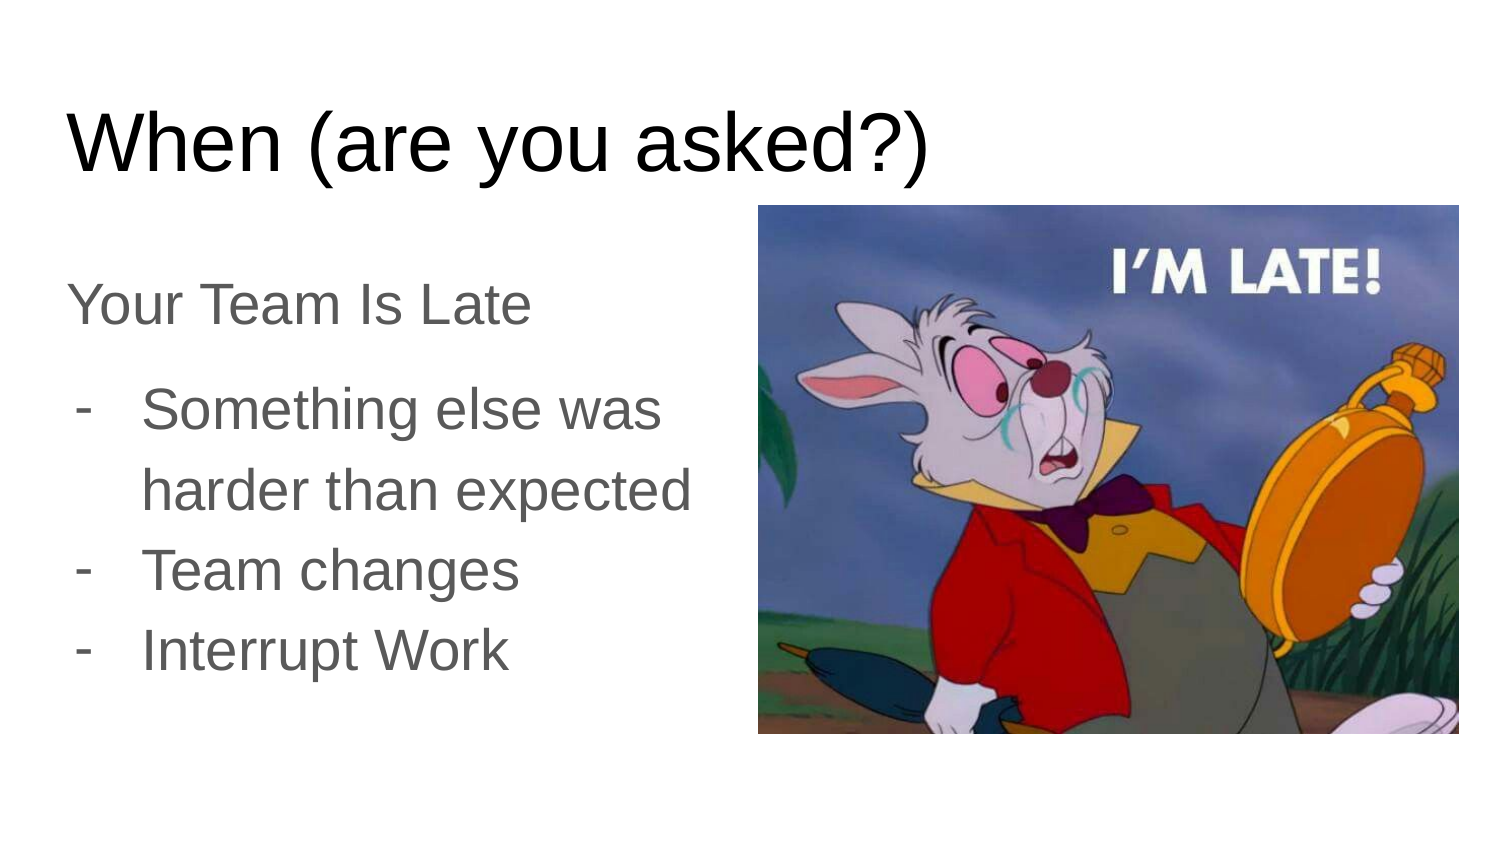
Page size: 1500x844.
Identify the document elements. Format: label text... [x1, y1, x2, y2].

title When (are you asked?) [51, 72, 1449, 167]
picture [758, 205, 1459, 734]
list Your Team Is Late Something else was harder than expected Team changes Interrupt Work [51, 189, 750, 750]
